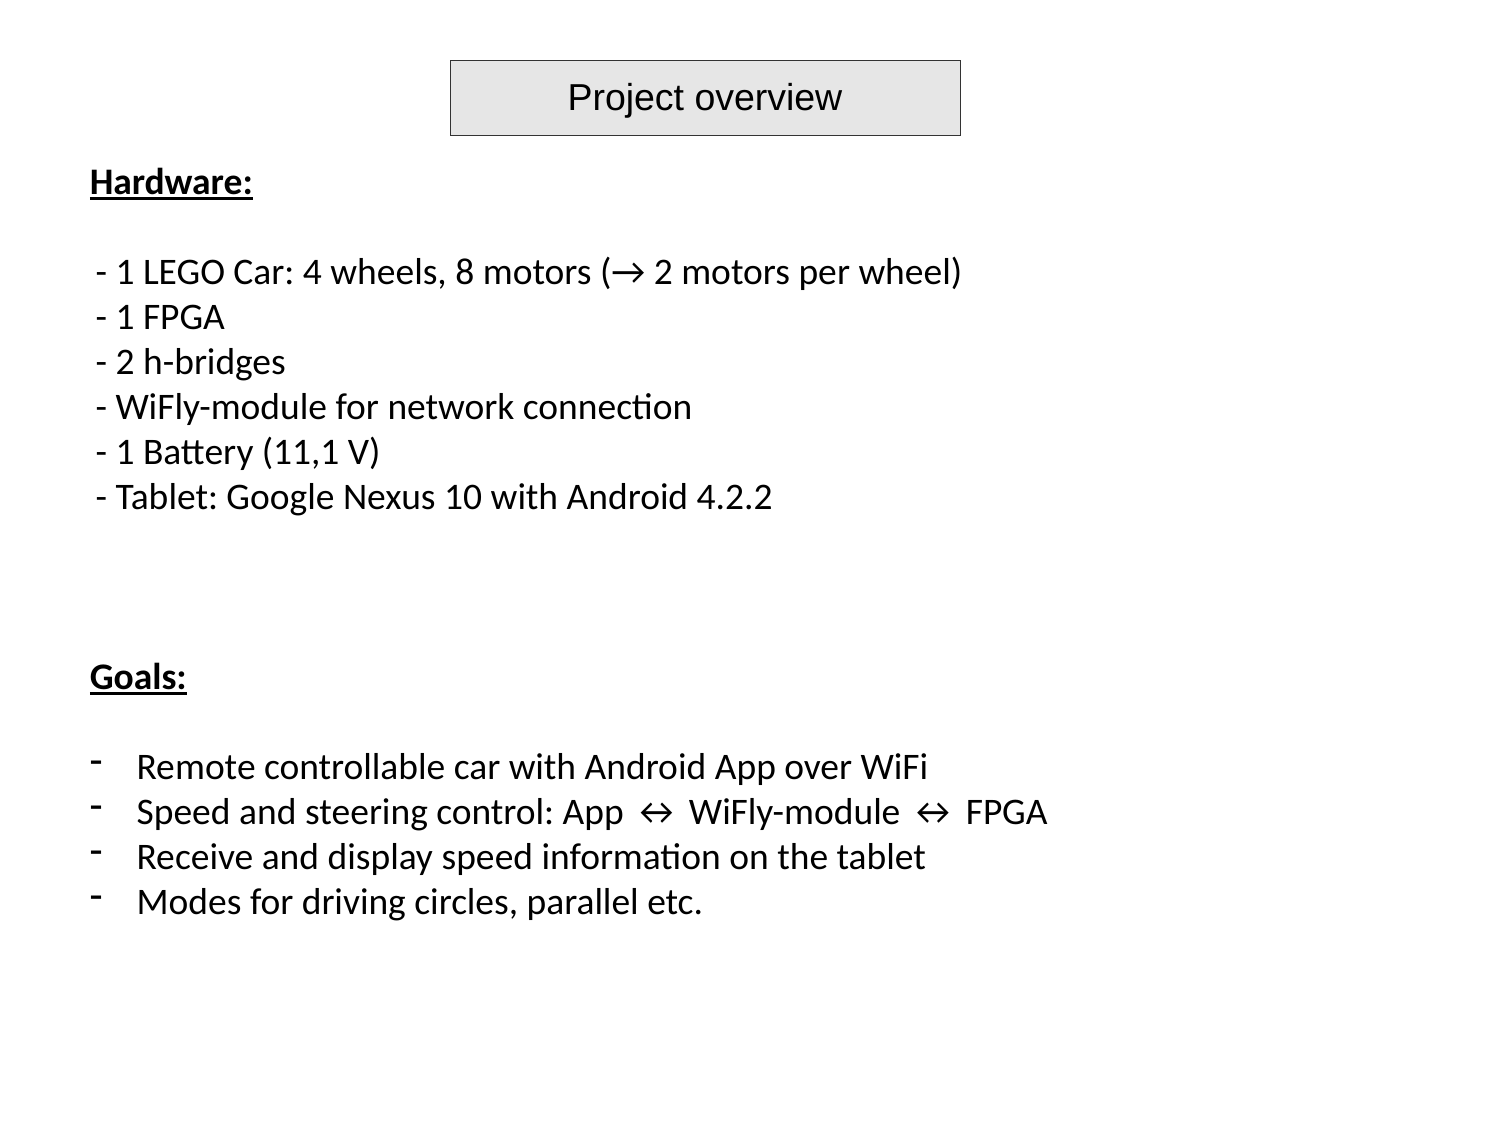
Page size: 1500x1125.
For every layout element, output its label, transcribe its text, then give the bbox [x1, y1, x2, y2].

text_box Project overview [450, 60, 961, 136]
text_box Goals: Remote controllable car with Android App over WiFi Speed and steering control: App ↔ WiFly-module ↔ FPGA Receive and display speed information on the tablet Modes for driving circles, parallel etc. [75, 644, 1291, 930]
text_box Hardware: - 1 LEGO Car: 4 wheels, 8 motors (→ 2 motors per wheel) - 1 FPGA - 2 h-bridges - WiFly-module for network connection - 1 Battery (11,1 V) - Tablet: Google Nexus 10 with Android 4.2.2 [75, 149, 1201, 570]
